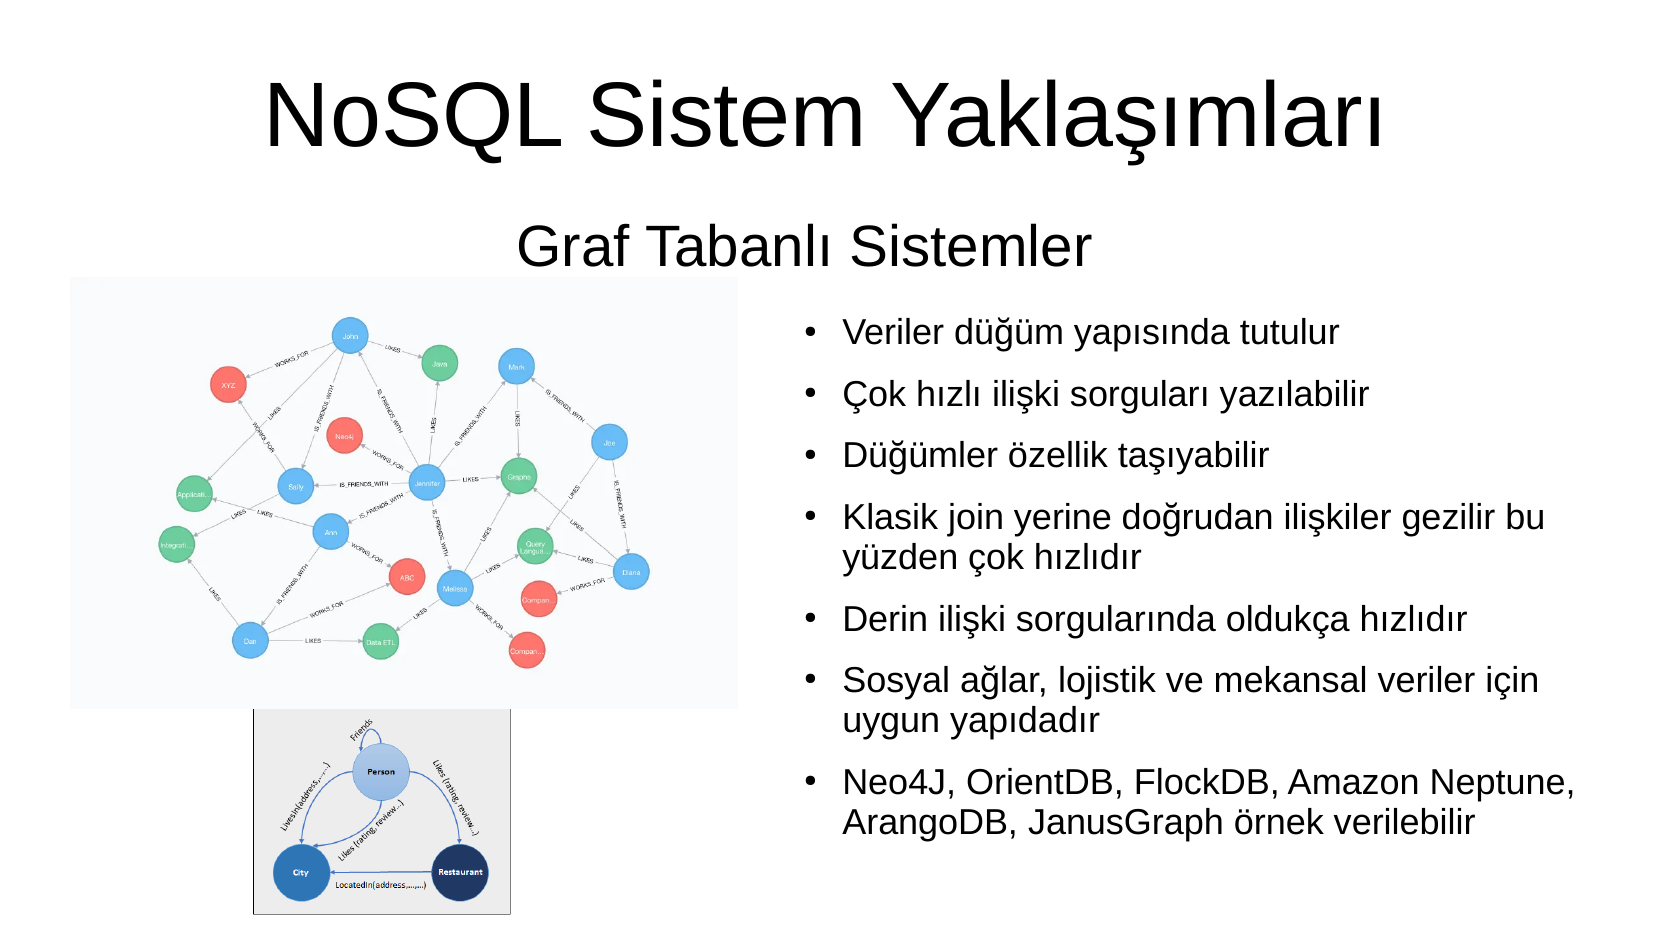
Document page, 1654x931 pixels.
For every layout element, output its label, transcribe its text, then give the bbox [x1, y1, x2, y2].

picture [70, 277, 738, 916]
title NoSQL Sistem Yaklaşımları [82, 37, 1571, 193]
text_box Graf Tabanlı Sistemler [501, 206, 1182, 325]
list Veriler düğüm yapısında tutulur Çok hızlı ilişki sorguları yazılabilir Düğümler özellik taşıyabilir Klasik join yerine doğrudan ilişkiler gezilir bu yüzden çok hızlıdır Derin ilişki sorgularında oldukça hızlıdır Sosyal ağlar, lojistik ve mekansal veriler için uygun yapıdadır Neo4J, OrientDB, FlockDB, Amazon Neptune, ArangoDB, JanusGraph örnek verilebilir [791, 312, 1625, 852]
